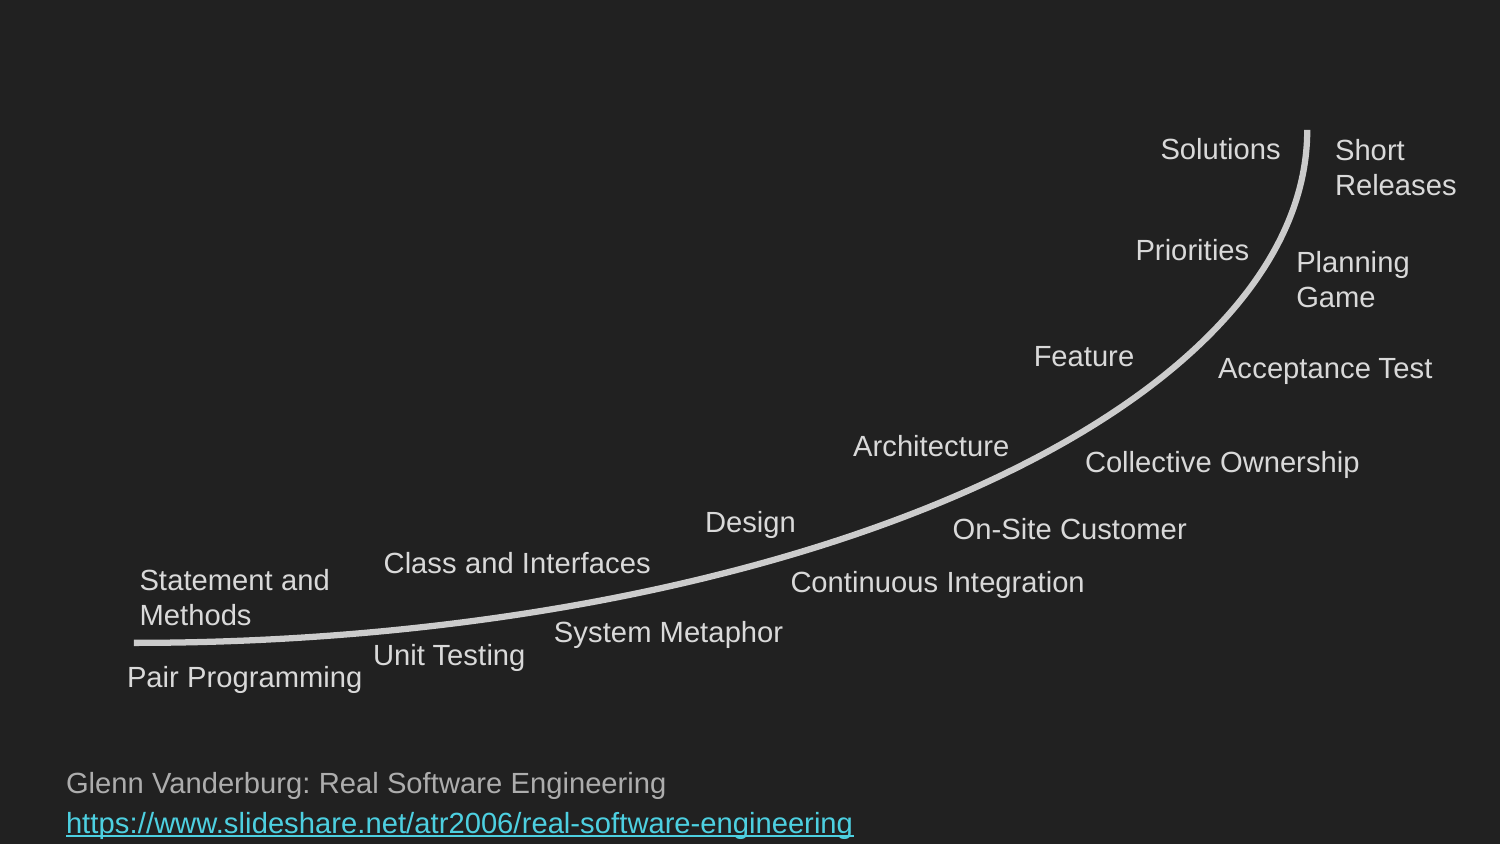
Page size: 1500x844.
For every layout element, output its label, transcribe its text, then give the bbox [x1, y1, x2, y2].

text_box Feature [1018, 322, 1192, 400]
text_box Architecture [838, 411, 1033, 490]
text_box Statement and Methods [124, 546, 369, 646]
text_box Short Releases [1319, 116, 1500, 216]
text_box Priorities [1120, 215, 1294, 294]
list Glenn Vanderburg: Real Software Engineering https://www.slideshare.net/atr2006/real-software-engineering [51, 743, 1036, 844]
text_box Collective Ownership [1070, 428, 1392, 507]
text_box System Metaphor [538, 597, 829, 676]
text_box Planning Game [1281, 228, 1476, 328]
text_box Unit Testing [358, 621, 603, 699]
text_box Continuous Integration [775, 548, 1118, 627]
text_box Class and Interfaces [368, 529, 691, 607]
text_box On-Site Customer [937, 495, 1260, 574]
text_box Pair Programming [112, 642, 402, 721]
text_box Design [690, 488, 864, 567]
text_box Solutions [1145, 115, 1319, 194]
text_box Acceptance Test [1203, 334, 1482, 412]
